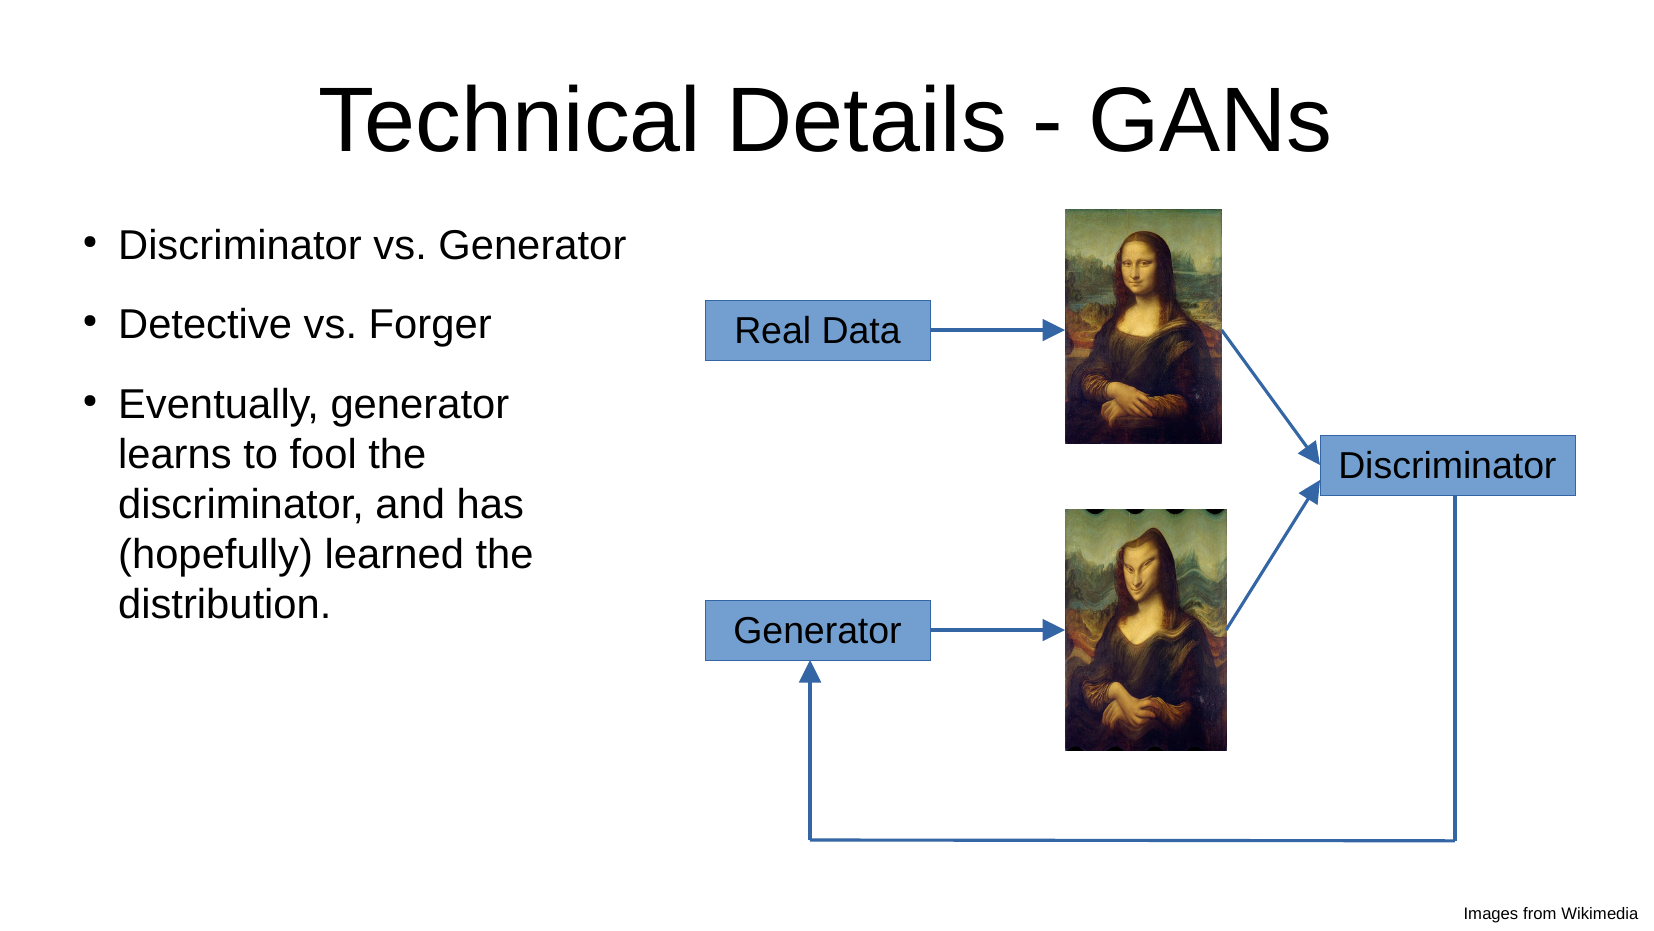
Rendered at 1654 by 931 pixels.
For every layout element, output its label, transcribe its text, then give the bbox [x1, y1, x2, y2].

picture [1065, 509, 1227, 751]
list Discriminator vs. Generator Detective vs. Forger Eventually, generator learns to fool the discriminator, and has (hopefully) learned the distribution. [82, 217, 631, 758]
text_box Images from Wikimedia [1448, 896, 1654, 931]
picture [1065, 209, 1222, 444]
title Technical Details - GANs [82, 37, 1571, 193]
text_box Generator [705, 600, 931, 661]
text_box Real Data [705, 300, 931, 361]
text_box Discriminator [1320, 435, 1576, 496]
